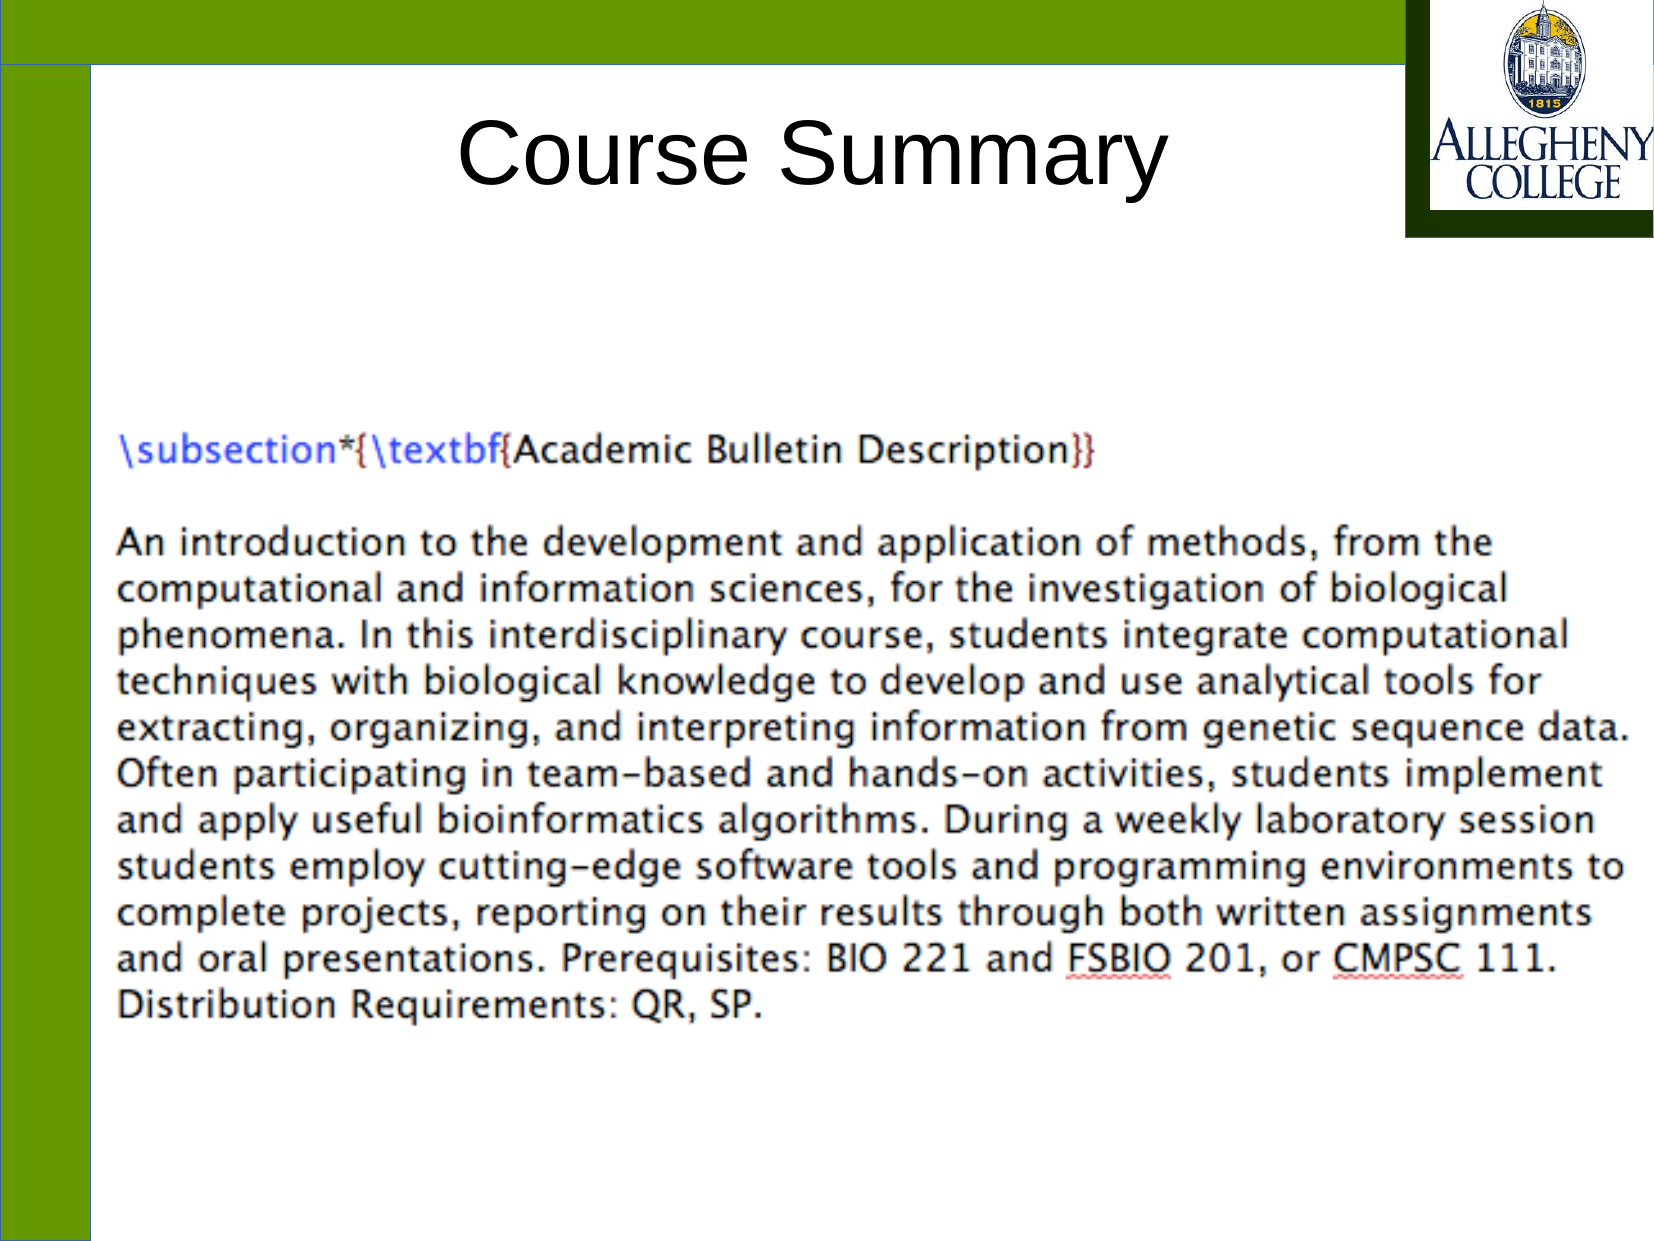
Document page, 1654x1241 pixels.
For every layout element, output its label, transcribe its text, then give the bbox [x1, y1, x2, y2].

picture [109, 420, 1639, 1111]
title Course Summary [112, 65, 1515, 257]
picture [1430, 0, 1654, 210]
text_box [0, 0, 1654, 1241]
